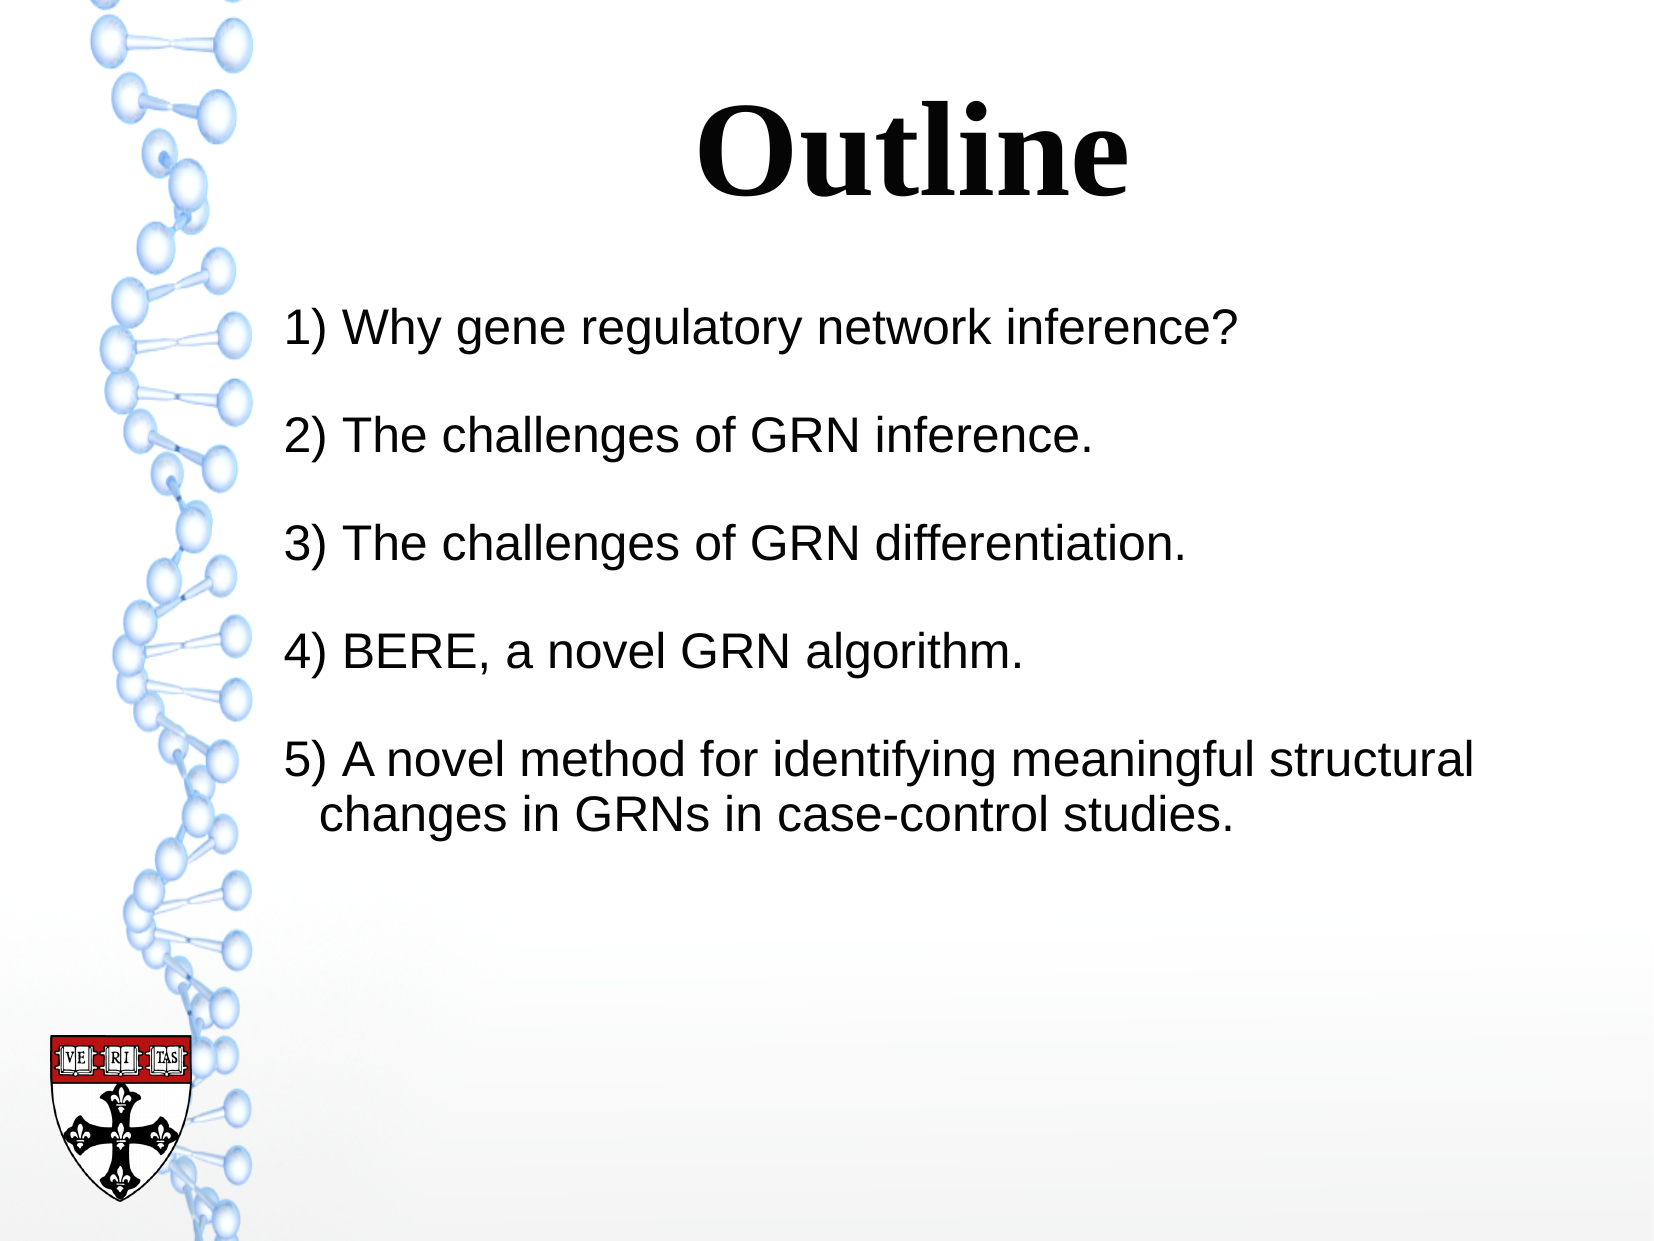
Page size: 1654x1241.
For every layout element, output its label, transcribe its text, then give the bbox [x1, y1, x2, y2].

list Why gene regulatory network inference? The challenges of GRN inference. The challenges of GRN differentiation. BERE, a novel GRN algorithm. A novel method for identifying meaningful structural changes in GRNs in case-control studies. [283, 299, 1613, 1019]
picture [0, 0, 1654, 1241]
title Outline [248, 47, 1577, 252]
